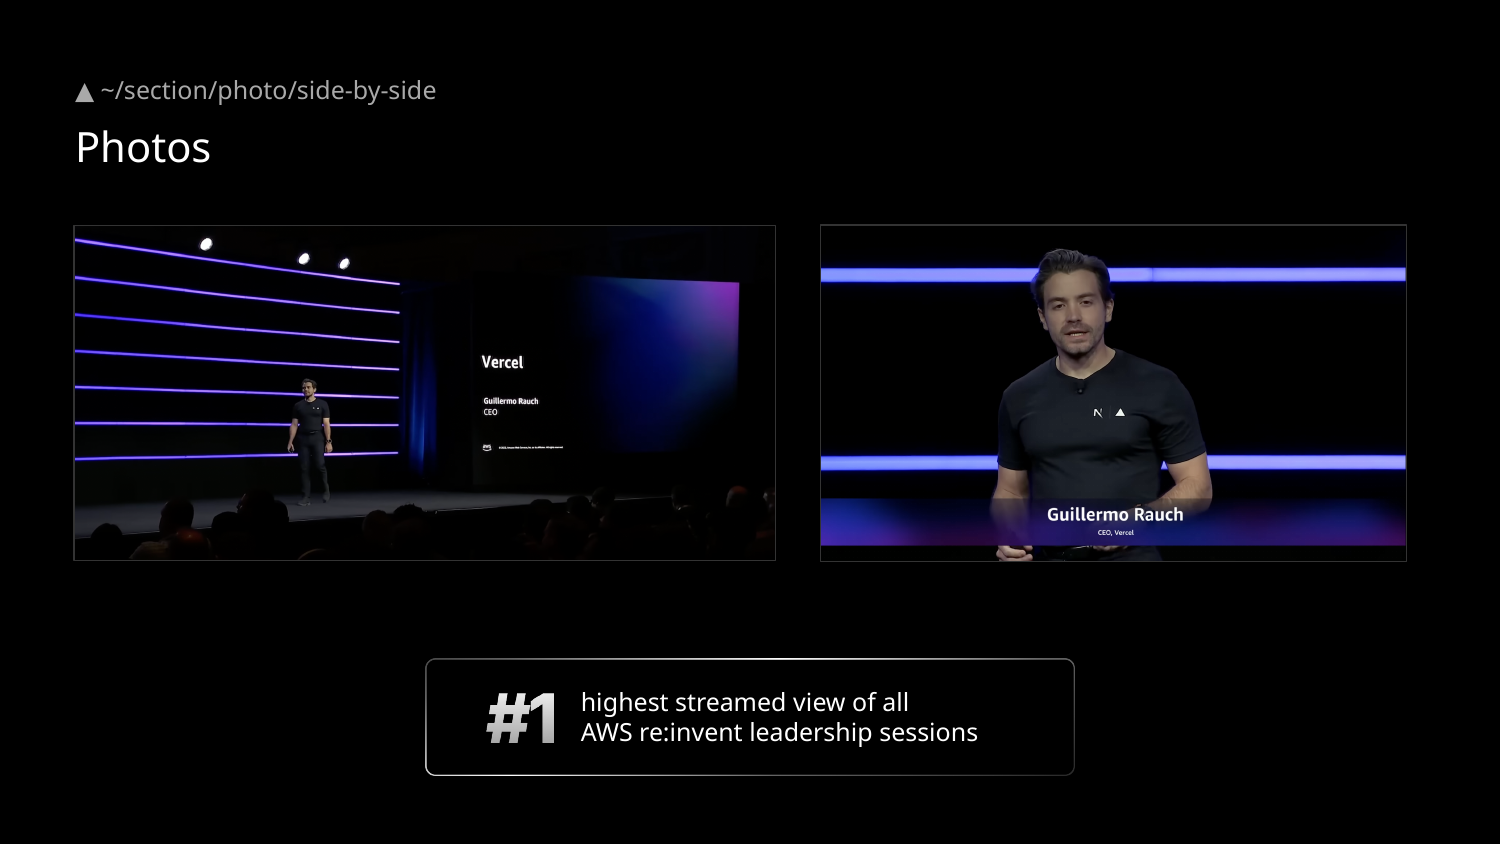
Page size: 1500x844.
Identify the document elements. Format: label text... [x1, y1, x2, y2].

picture [425, 658, 1075, 777]
picture [821, 225, 1406, 561]
text_box highest streamed view of all AWS re:invent leadership sessions [580, 686, 1015, 747]
text_box Photos [74, 120, 757, 171]
picture [75, 226, 775, 560]
text_box ▲ ~/section/photo/side-by-side [74, 75, 849, 106]
